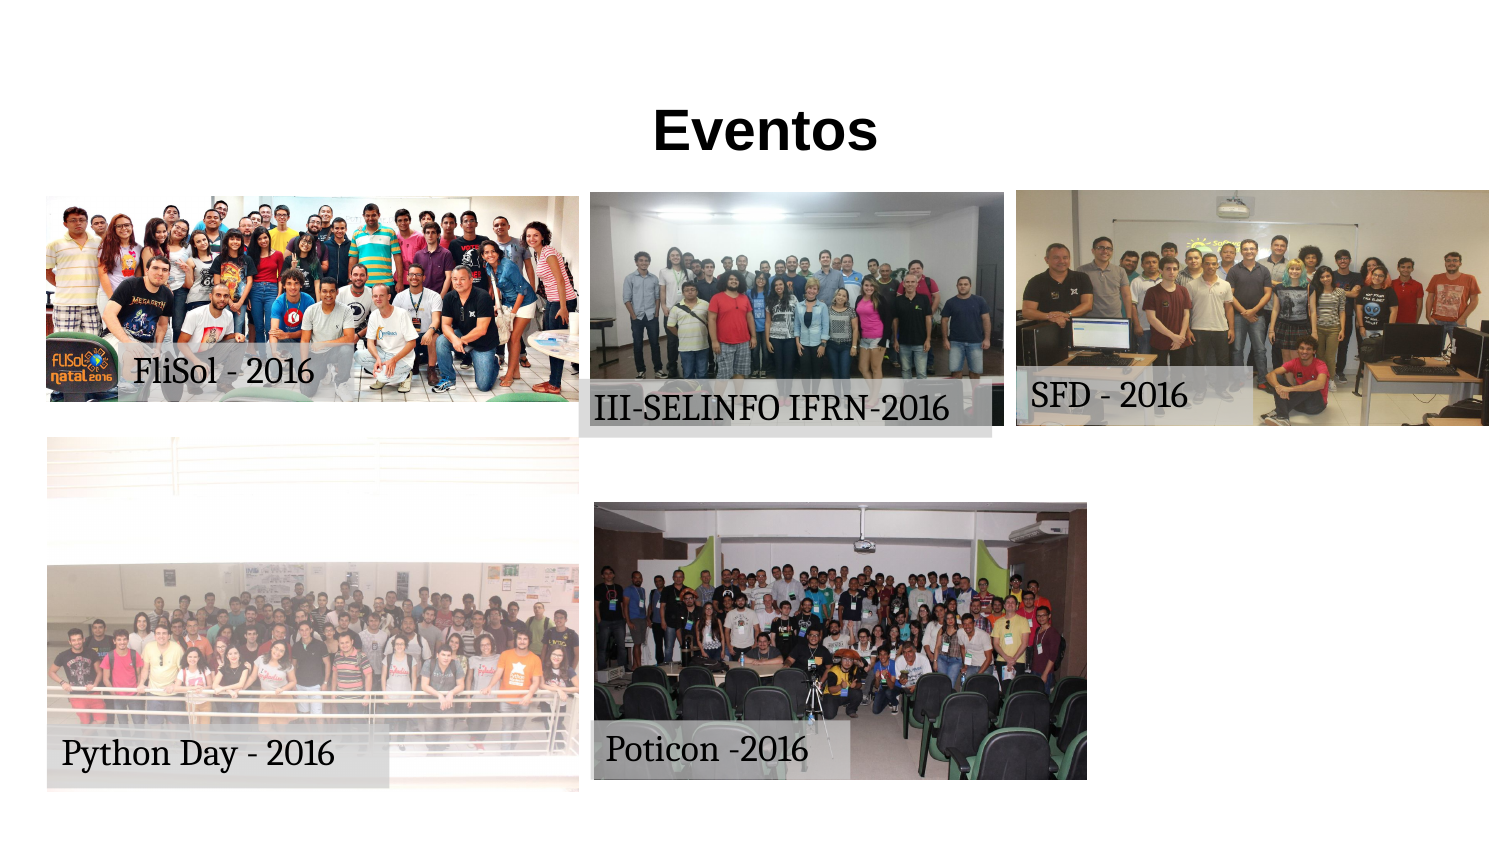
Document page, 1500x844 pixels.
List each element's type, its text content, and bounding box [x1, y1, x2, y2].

text_box III-SELINFO IFRN-2016 [578, 378, 993, 438]
title Eventos [66, 83, 1465, 178]
picture [47, 437, 579, 792]
picture [590, 192, 1004, 426]
picture [594, 502, 1087, 780]
picture [46, 196, 579, 402]
picture [1016, 190, 1489, 426]
text_box FliSol - 2016 [118, 342, 355, 402]
text_box SFD - 2016 [1016, 366, 1254, 426]
text_box Poticon -2016 [590, 720, 851, 780]
text_box Python Day - 2016 [46, 724, 390, 789]
